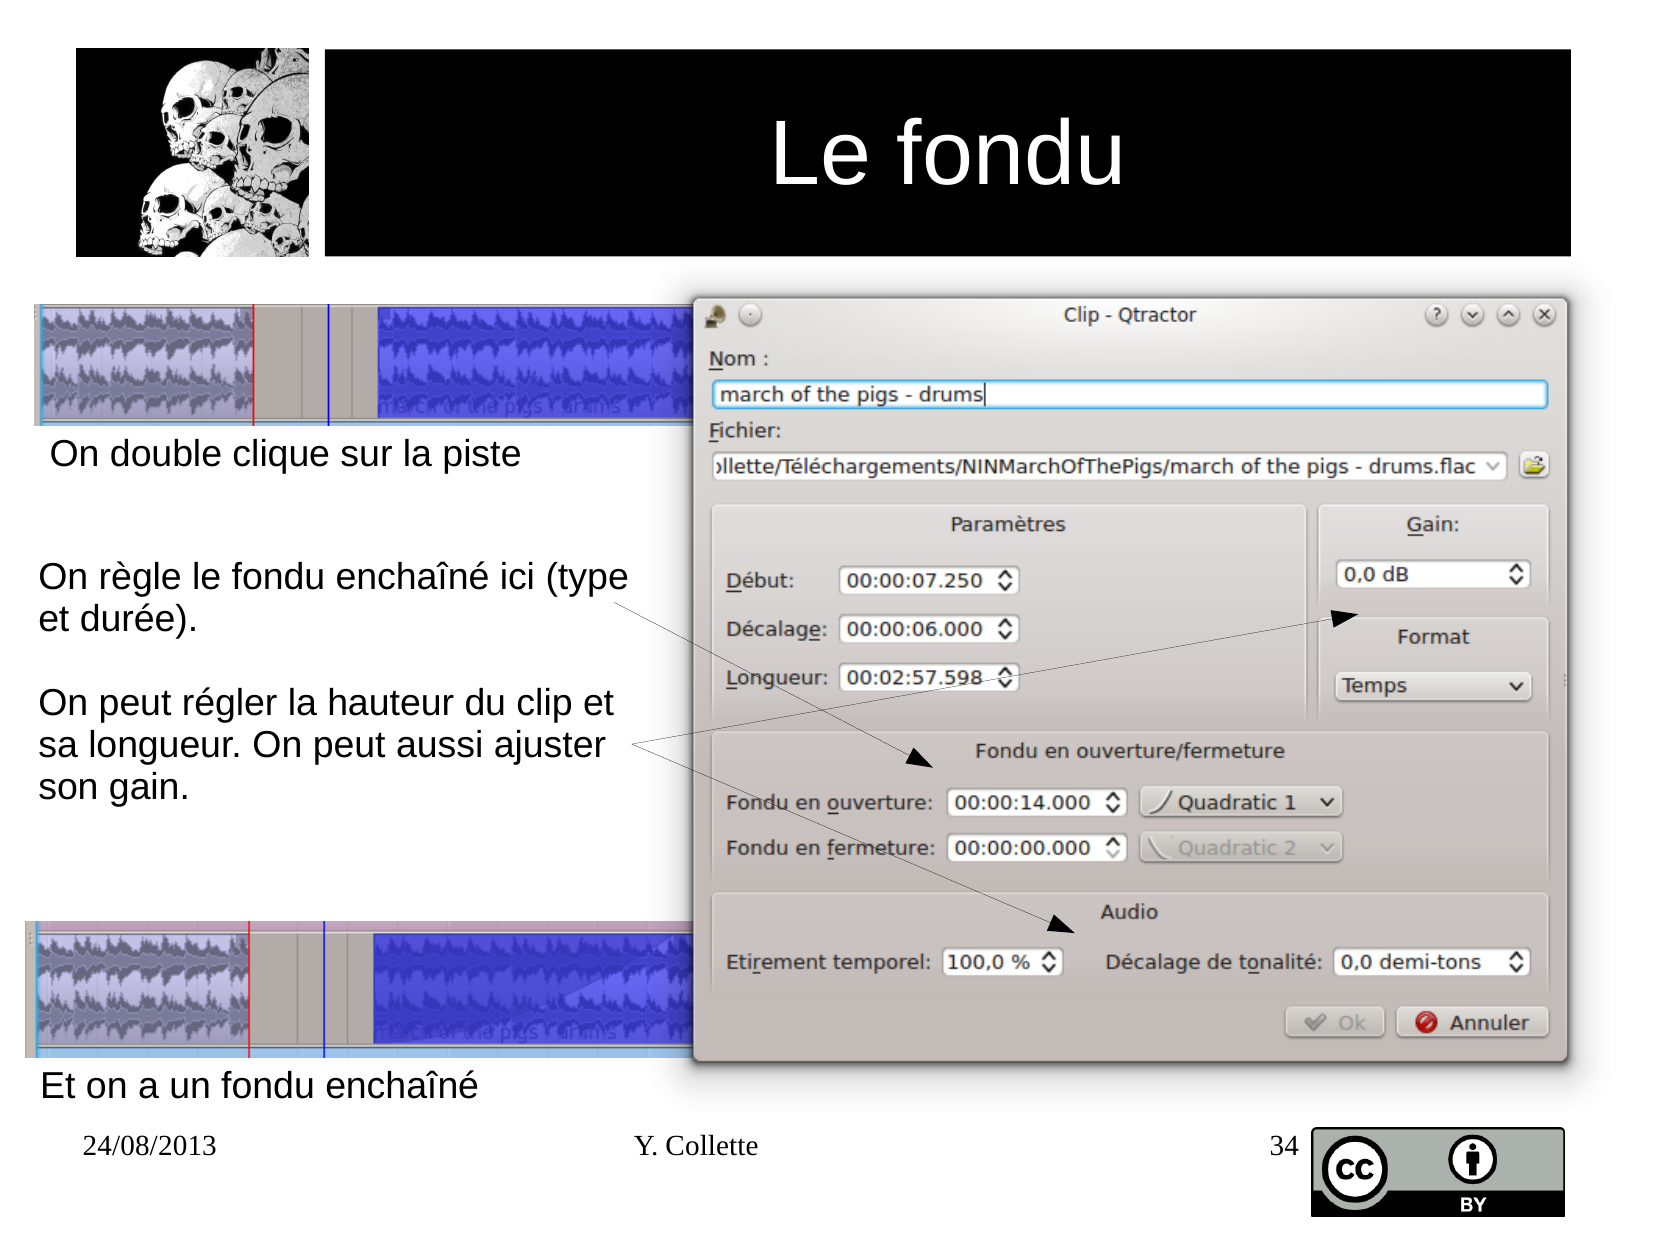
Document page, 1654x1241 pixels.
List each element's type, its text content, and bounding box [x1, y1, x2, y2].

picture [25, 236, 1630, 1124]
text_box On règle le fondu enchaîné ici (type et durée). On peut régler la hauteur du clip et sa longueur. On peut aussi ajuster son gain. [23, 548, 662, 815]
picture [1311, 1127, 1565, 1217]
picture [662, 628, 819, 738]
text_box Et on a un fondu enchaîné [25, 1057, 508, 1114]
title Le fondu [324, 49, 1571, 257]
picture [76, 48, 309, 257]
text_box On double clique sur la piste [34, 425, 544, 483]
